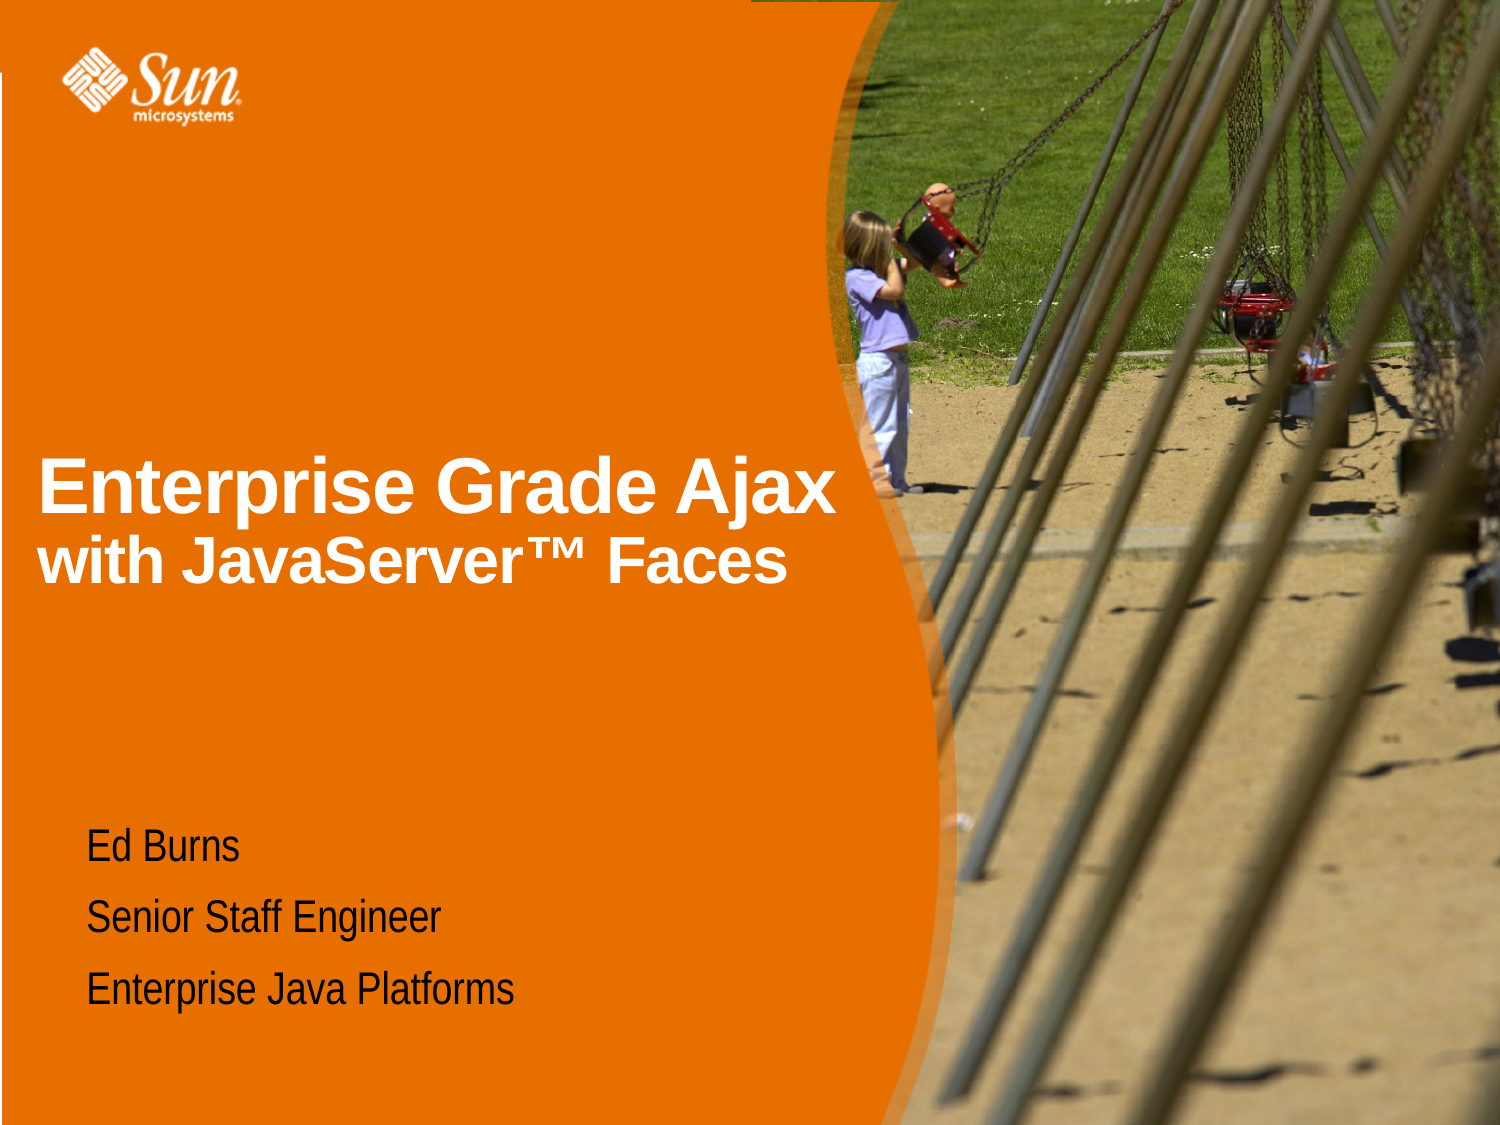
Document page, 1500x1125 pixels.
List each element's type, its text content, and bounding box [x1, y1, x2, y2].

picture [0, 0, 1500, 1125]
title Enterprise Grade Ajax with JavaServer™ Faces [37, 450, 969, 732]
list Ed Burns Senior Staff Engineer Enterprise Java Platforms [66, 825, 1057, 1098]
